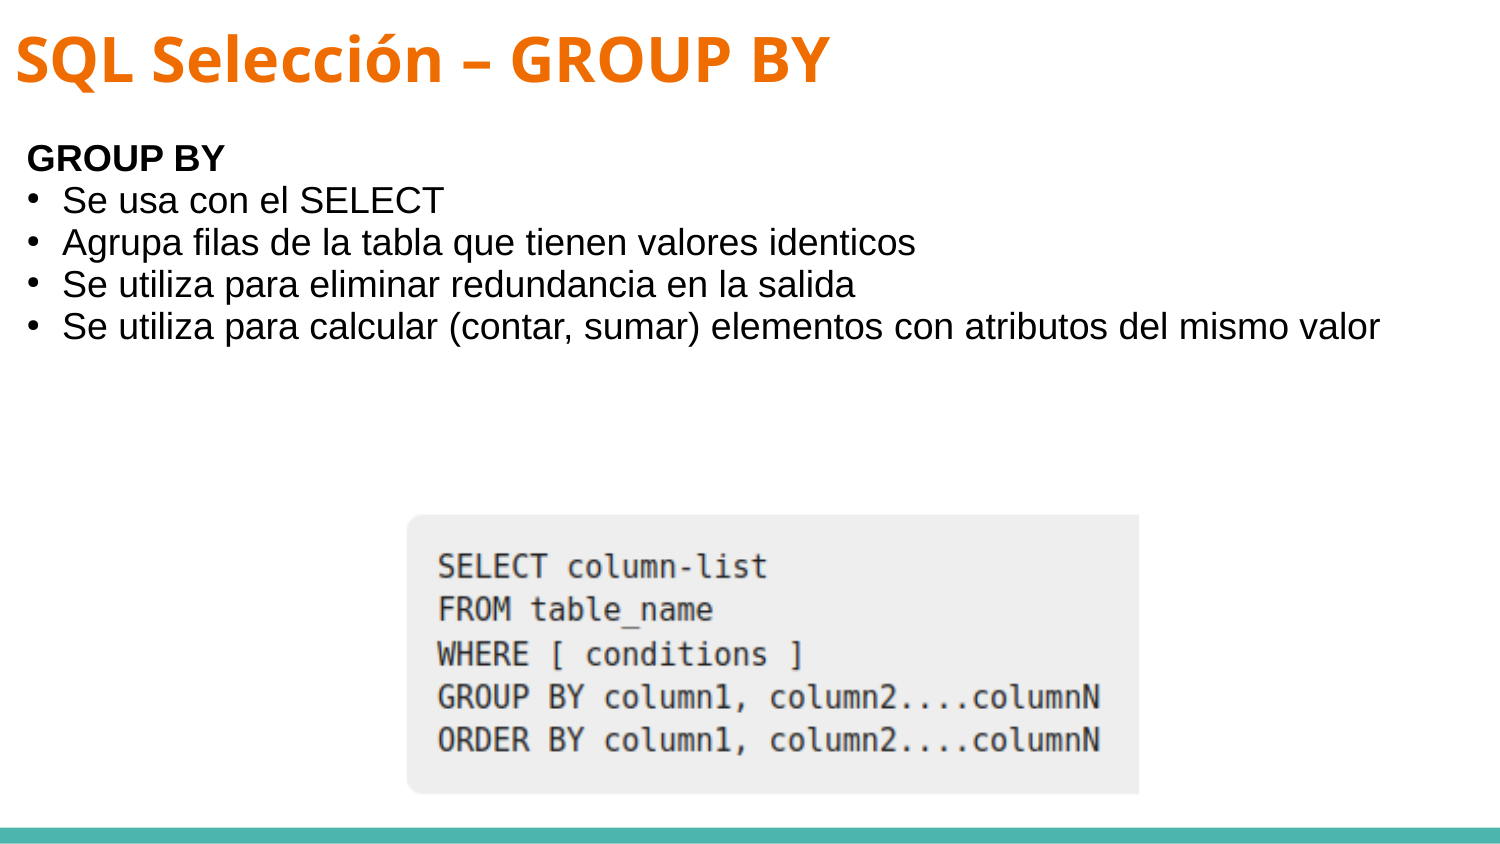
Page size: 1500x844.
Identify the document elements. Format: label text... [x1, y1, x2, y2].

picture [389, 507, 1139, 815]
text_box GROUP BY Se usa con el SELECT Agrupa filas de la tabla que tienen valores identicos Se utiliza para eliminar redundancia en la salida Se utiliza para calcular (contar, sumar) elementos con atributos del mismo valor [11, 129, 1430, 439]
title SQL Selección – GROUP BY [0, 0, 1398, 116]
